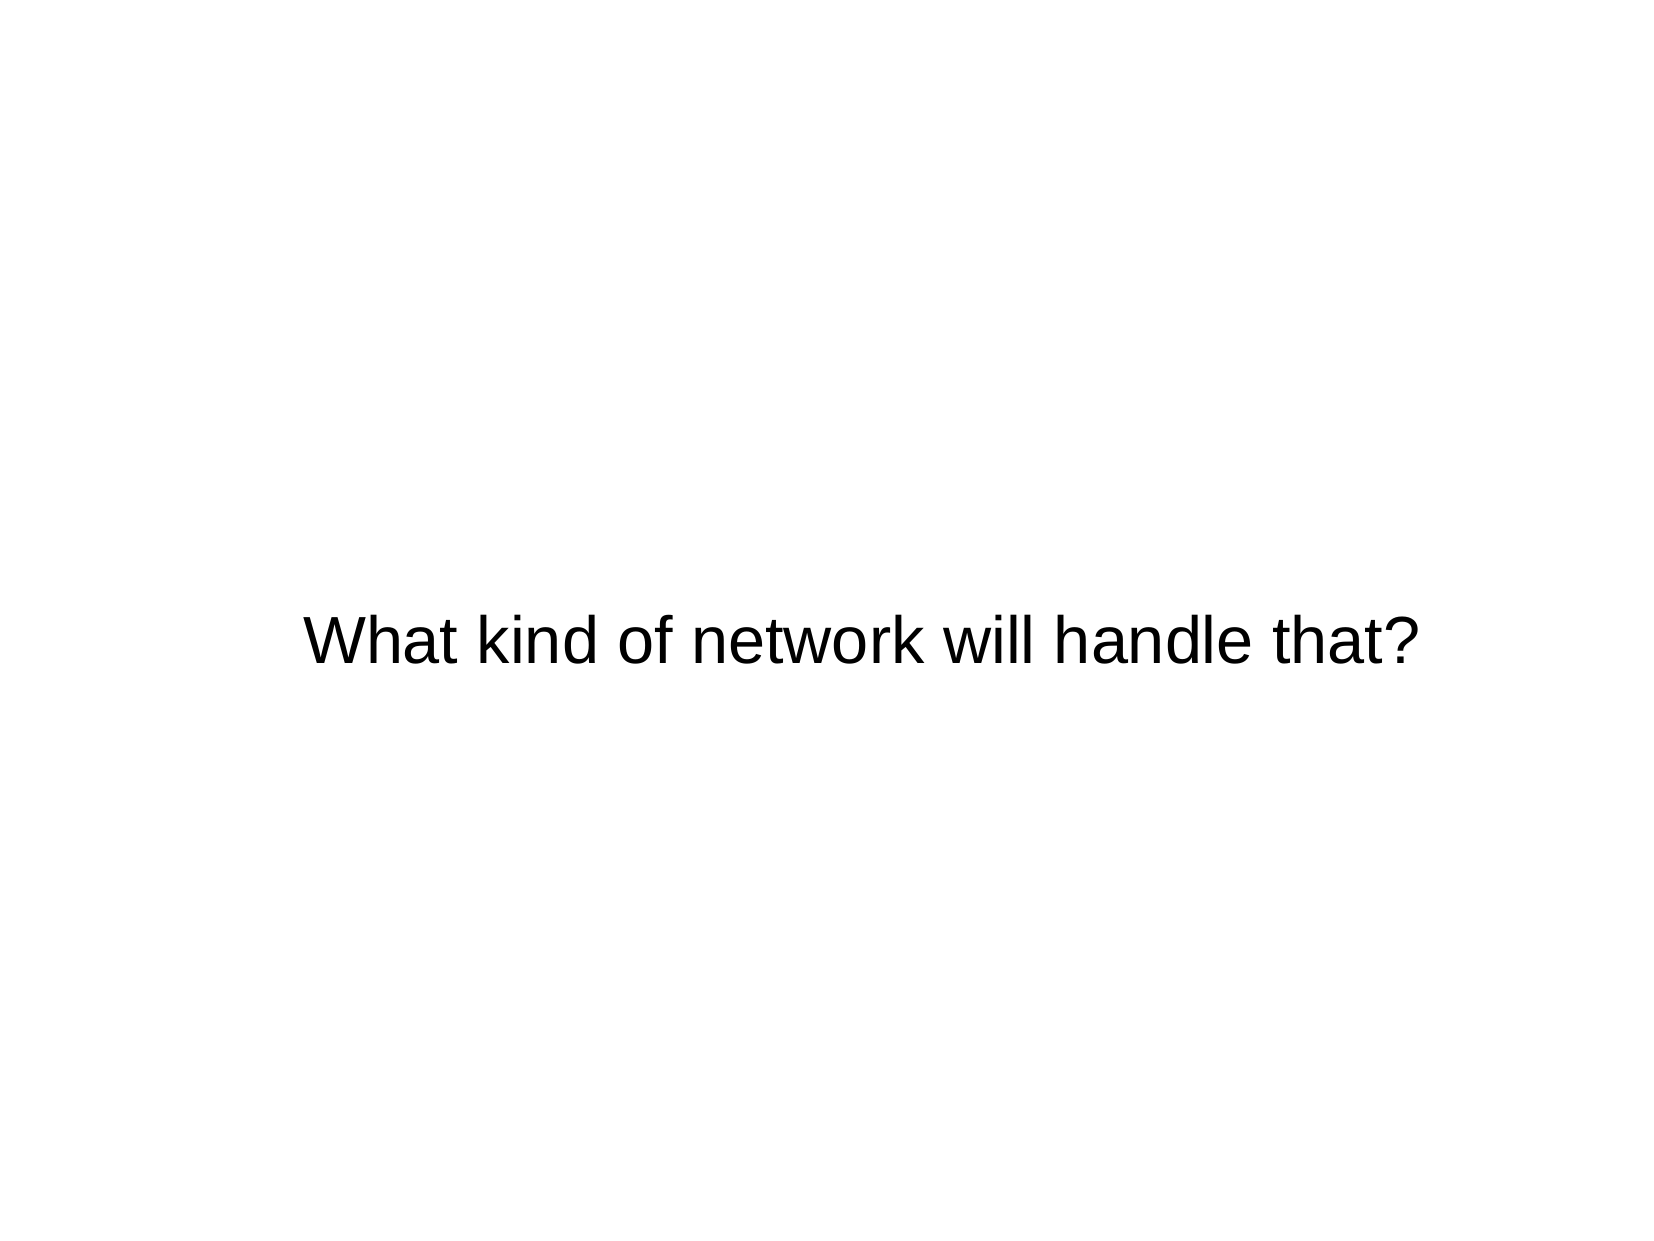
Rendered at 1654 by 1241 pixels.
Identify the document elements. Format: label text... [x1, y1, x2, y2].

list What kind of network will handle that? [82, 290, 1571, 1010]
